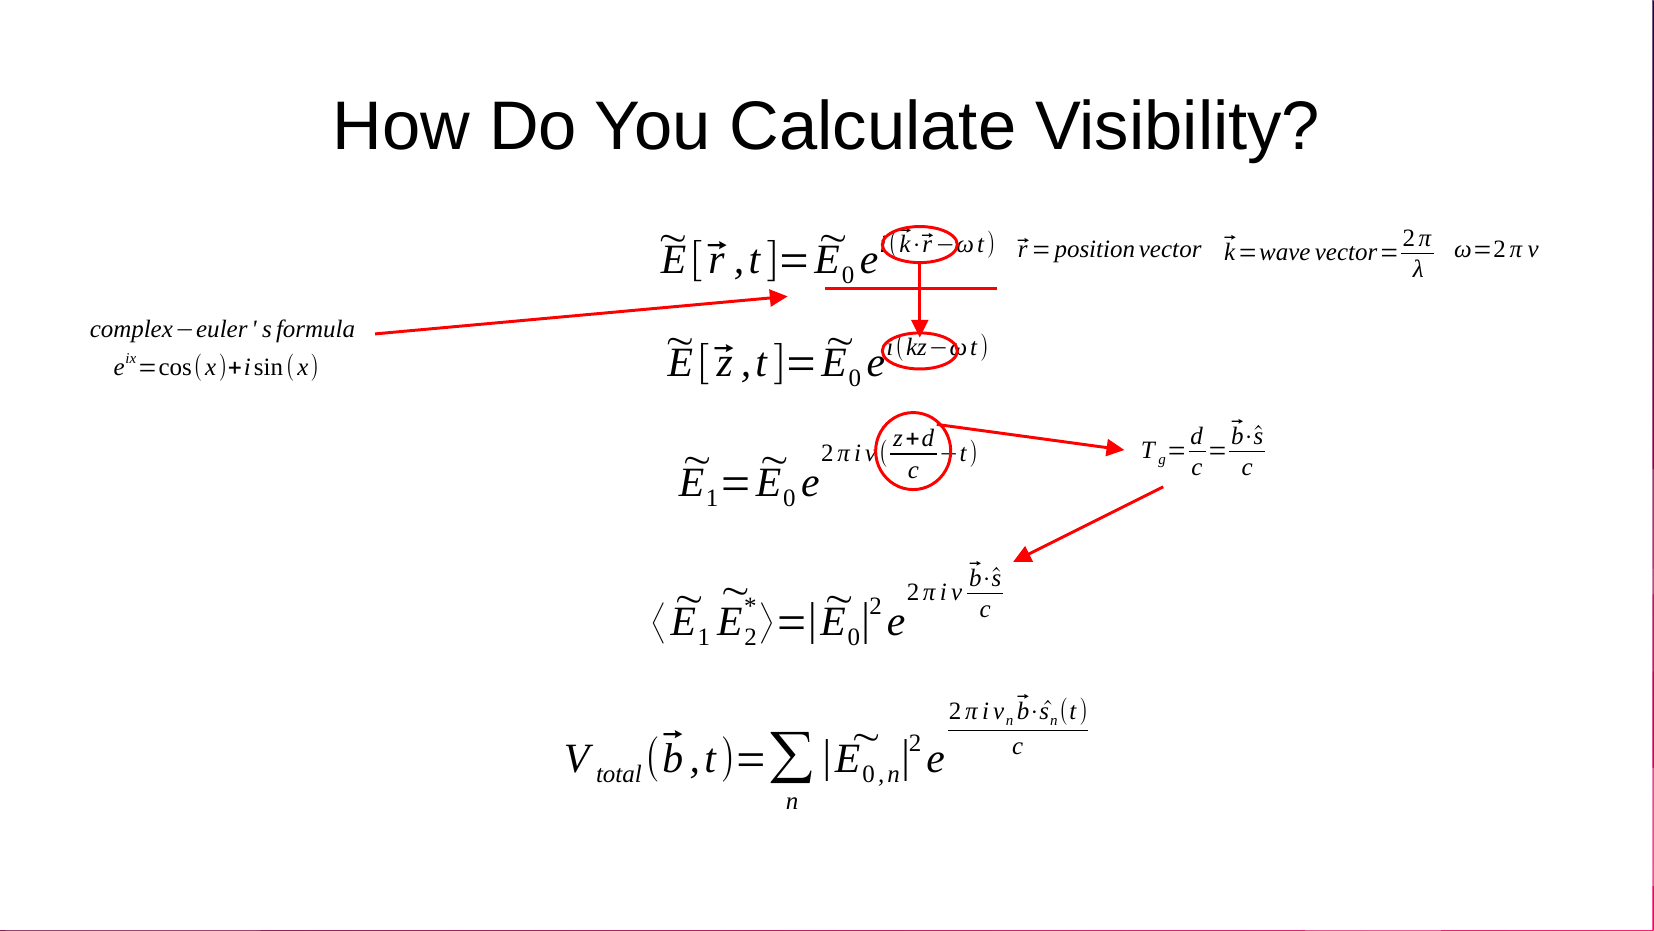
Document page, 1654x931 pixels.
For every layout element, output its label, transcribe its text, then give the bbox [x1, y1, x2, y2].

chart [656, 226, 918, 289]
chart [650, 559, 1005, 651]
title How Do You Calculate Visibility? [88, 44, 1565, 207]
chart [112, 350, 319, 384]
chart [952, 424, 978, 428]
chart [676, 424, 978, 512]
chart [1016, 235, 1203, 264]
chart [564, 693, 1090, 815]
chart [1453, 235, 1540, 264]
chart [663, 332, 989, 392]
chart [1140, 417, 1267, 482]
text_box [882, 226, 958, 263]
chart [921, 226, 996, 287]
chart [89, 314, 356, 343]
chart [1223, 223, 1436, 283]
text_box [882, 332, 958, 369]
text_box [875, 412, 951, 490]
